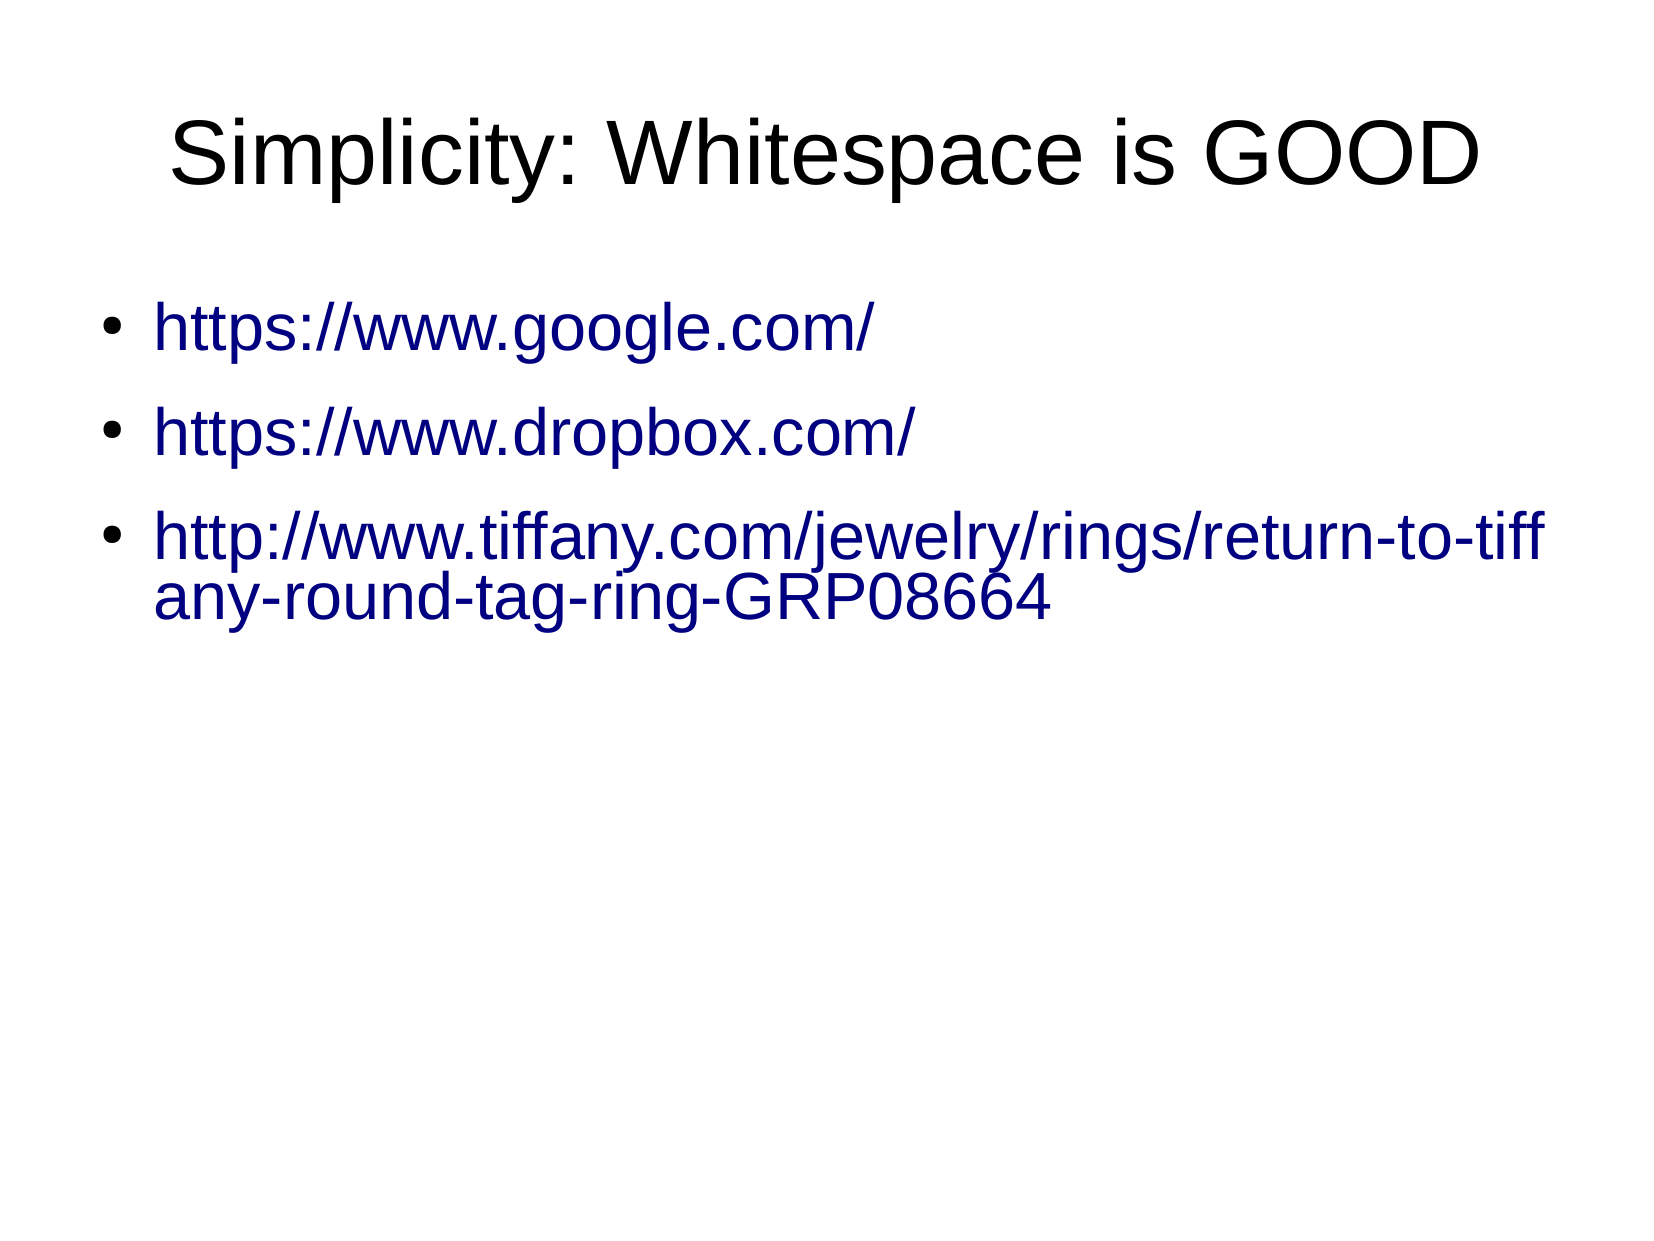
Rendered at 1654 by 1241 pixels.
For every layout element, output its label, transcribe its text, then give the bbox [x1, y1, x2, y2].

title Simplicity: Whitespace is GOOD [82, 49, 1571, 257]
list https://www.google.com/ https://www.dropbox.com/ http://www.tiffany.com/jewelry/rings/return-to-tiffany-round-tag-ring-GRP08664 [82, 290, 1571, 1010]
